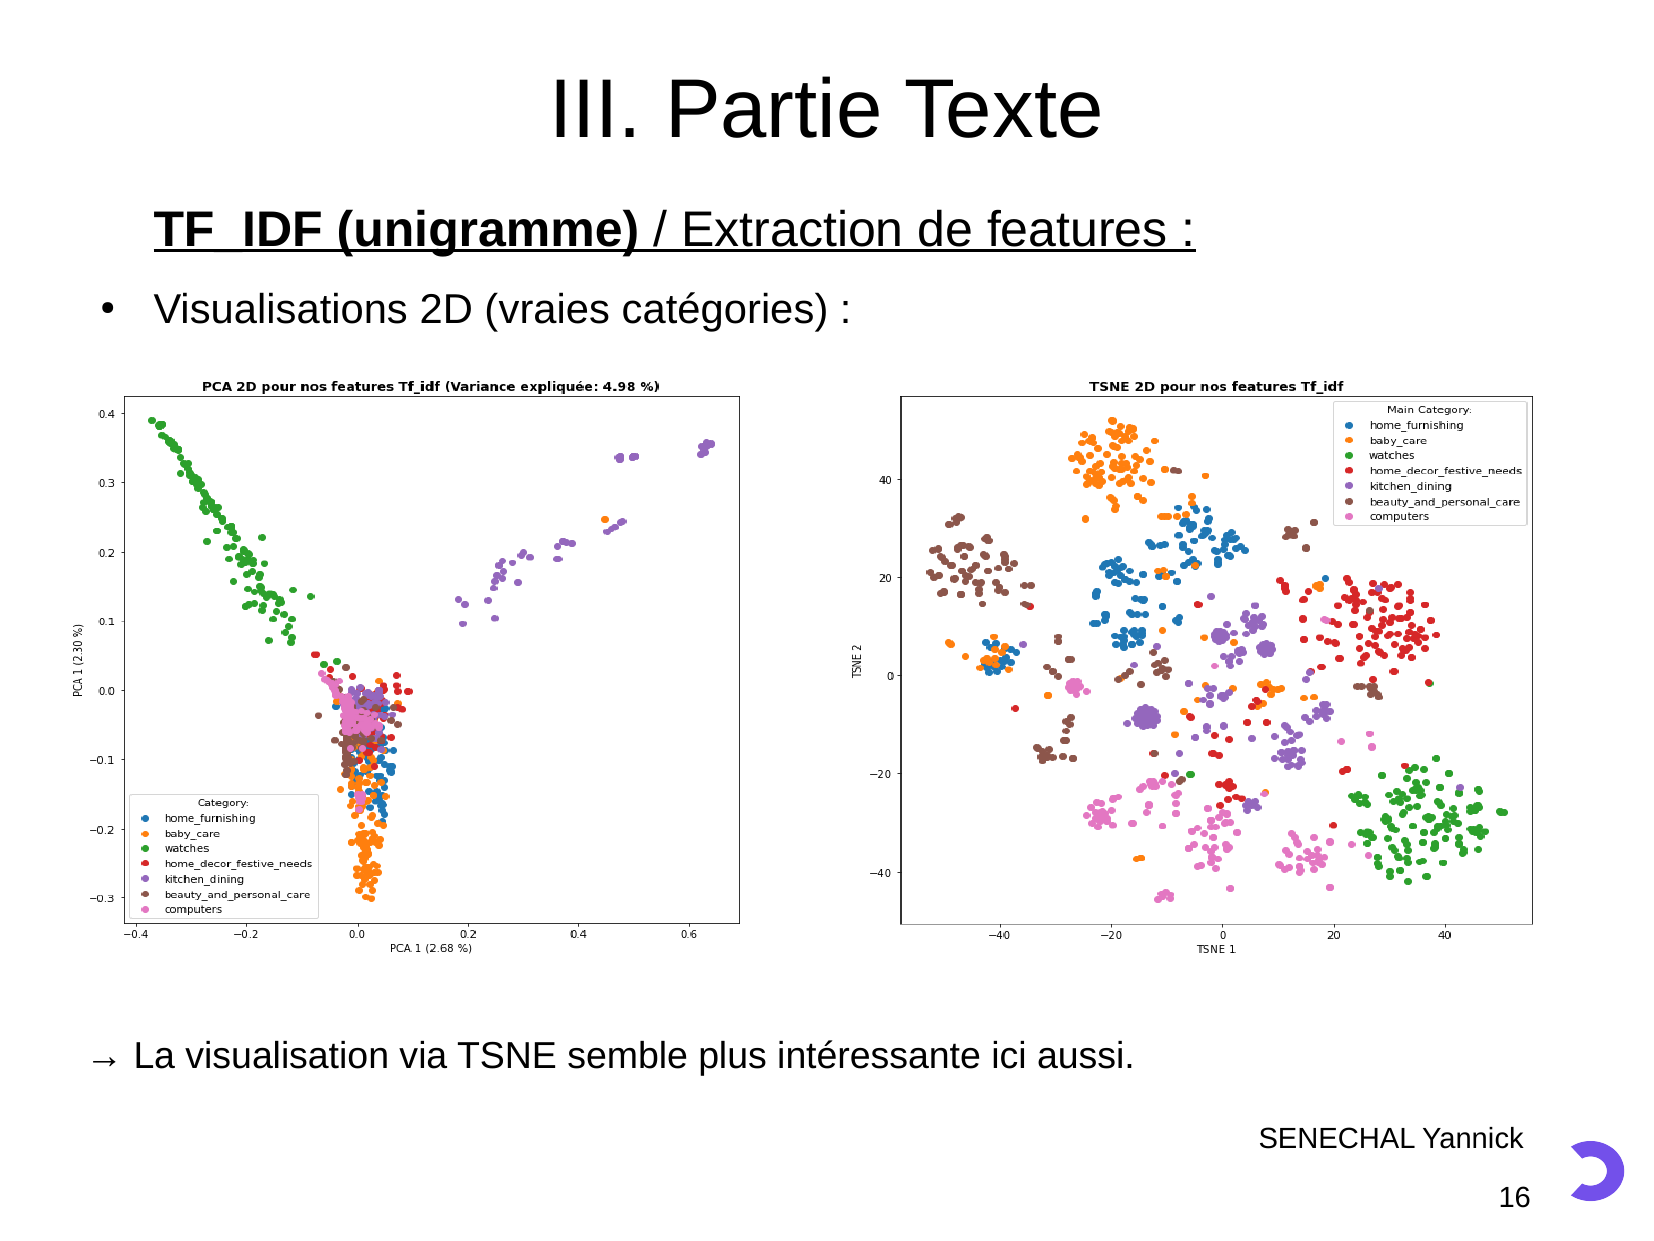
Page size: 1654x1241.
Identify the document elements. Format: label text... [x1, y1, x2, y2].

list TF_IDF (unigramme) / Extraction de features : Visualisations 2D (vraies catégories) : [82, 200, 1571, 1241]
picture [67, 377, 745, 957]
title III. Partie Texte [82, 5, 1571, 200]
picture [850, 377, 1536, 957]
picture [1571, 1125, 1642, 1217]
text_box → La visualisation via TSNE semble plus intéressante ici aussi. [70, 1027, 1512, 1085]
